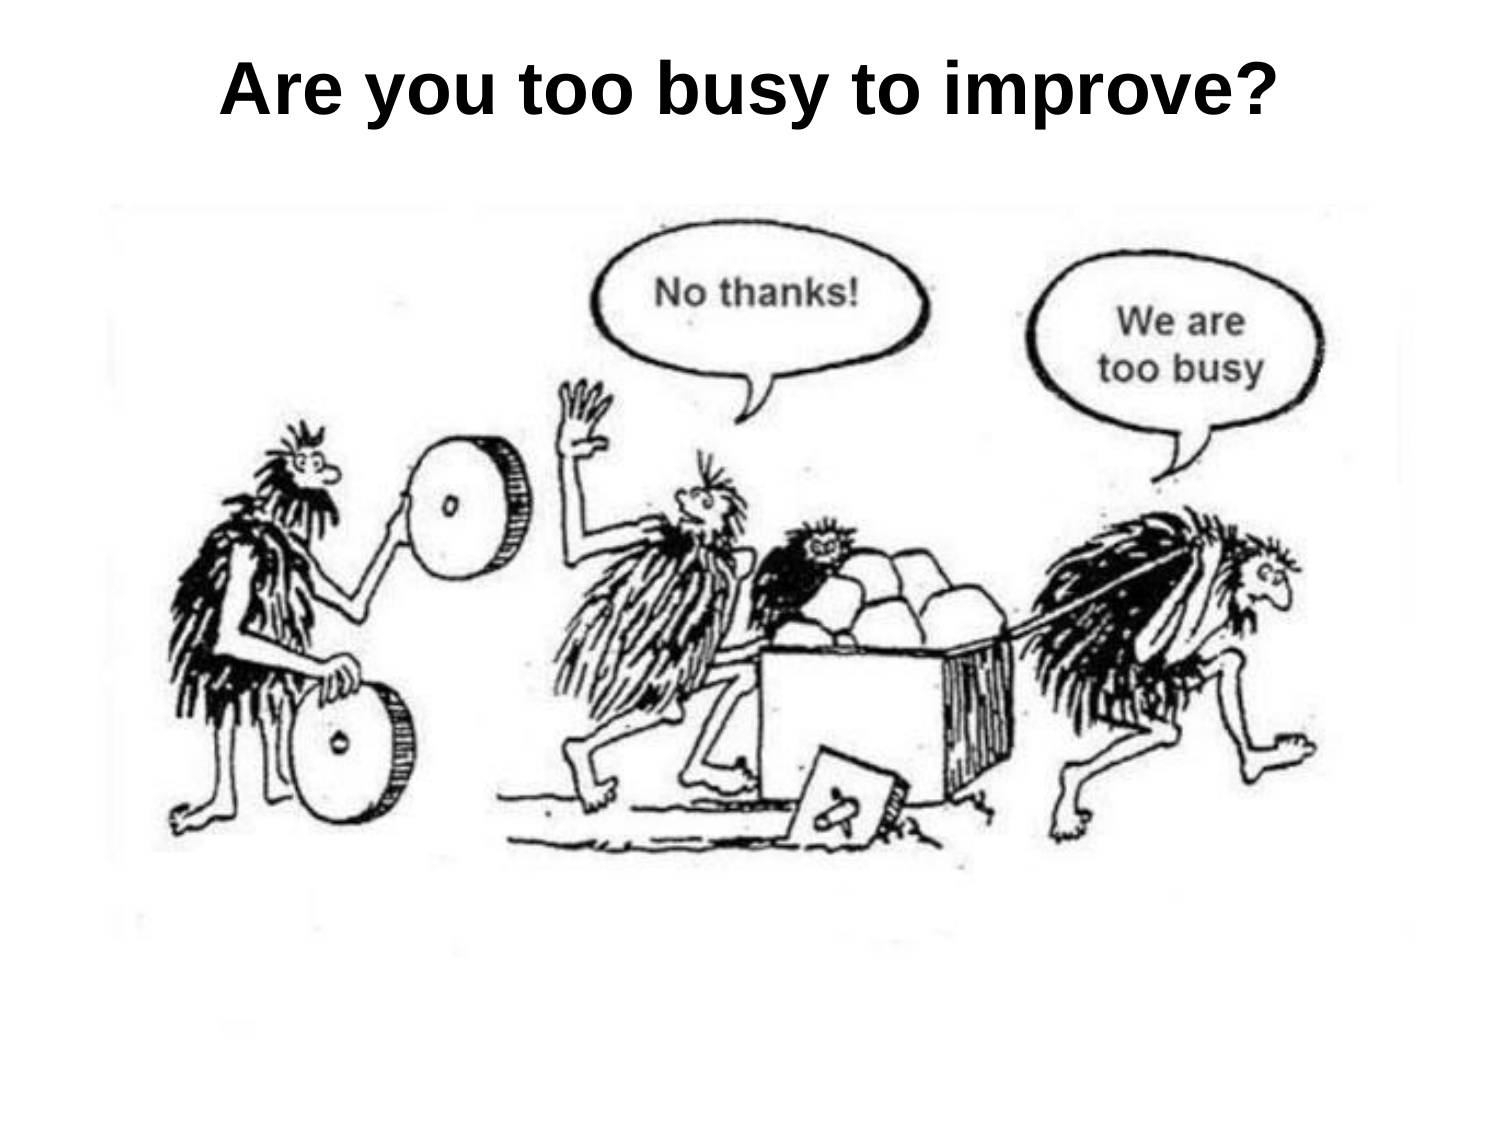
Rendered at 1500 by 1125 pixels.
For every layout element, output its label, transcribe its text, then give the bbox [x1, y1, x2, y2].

picture [99, 187, 1413, 1063]
text_box Are you too busy to improve? [75, 24, 1425, 145]
